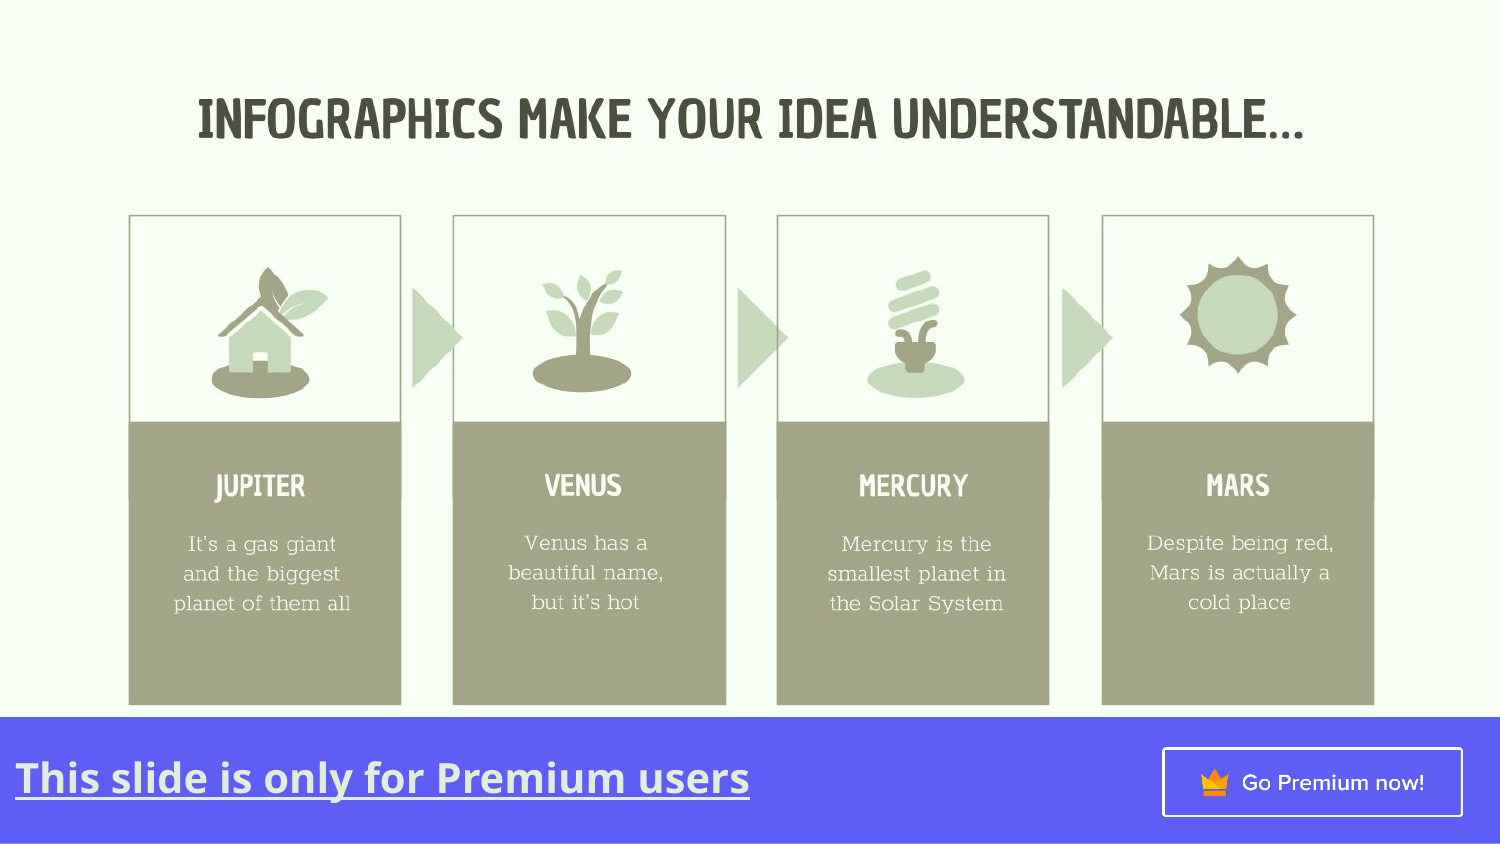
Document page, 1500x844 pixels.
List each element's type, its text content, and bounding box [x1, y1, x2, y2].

picture [1162, 747, 1463, 817]
picture [0, 0, 1500, 717]
text_box This slide is only for Premium users [0, 717, 1500, 844]
